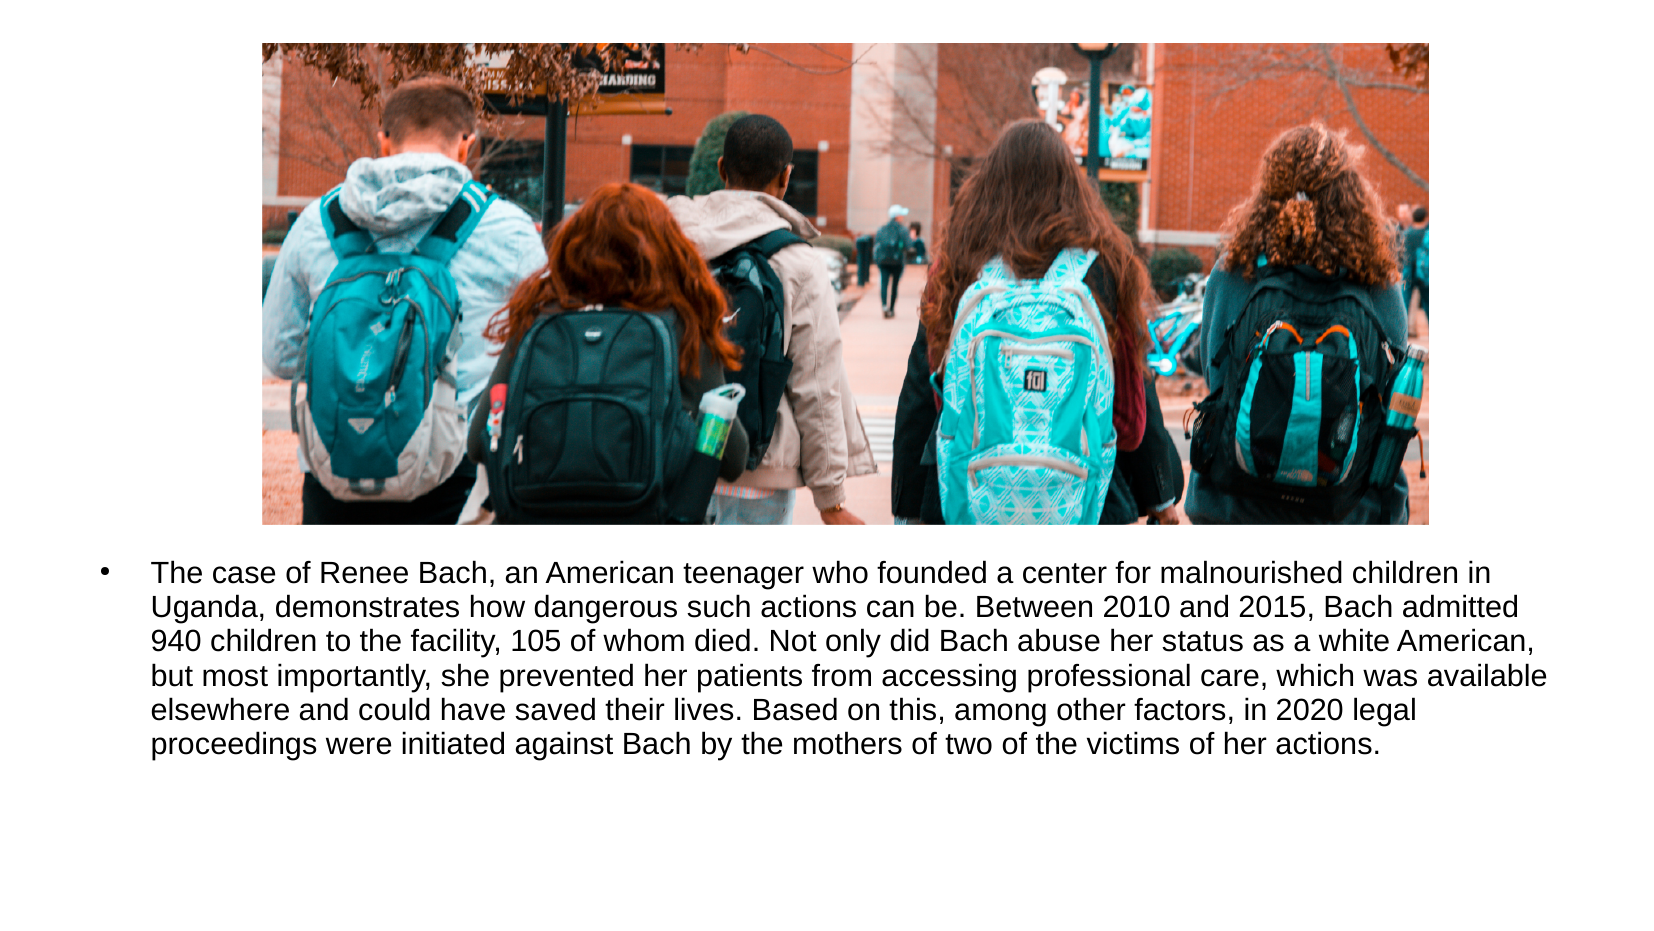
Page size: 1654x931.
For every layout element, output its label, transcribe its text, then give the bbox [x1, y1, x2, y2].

list The case of Renee Bach, an American teenager who founded a center for malnourished children in Uganda, demonstrates how dangerous such actions can be. Between 2010 and 2015, Bach admitted 940 children to the facility, 105 of whom died. Not only did Bach abuse her status as a white American, but most importantly, she prevented her patients from accessing professional care, which was available elsewhere and could have saved their lives. Based on this, among other factors, in 2020 legal proceedings were initiated against Bach by the mothers of two of the victims of her actions. [82, 555, 1571, 788]
picture [262, 42, 1429, 526]
